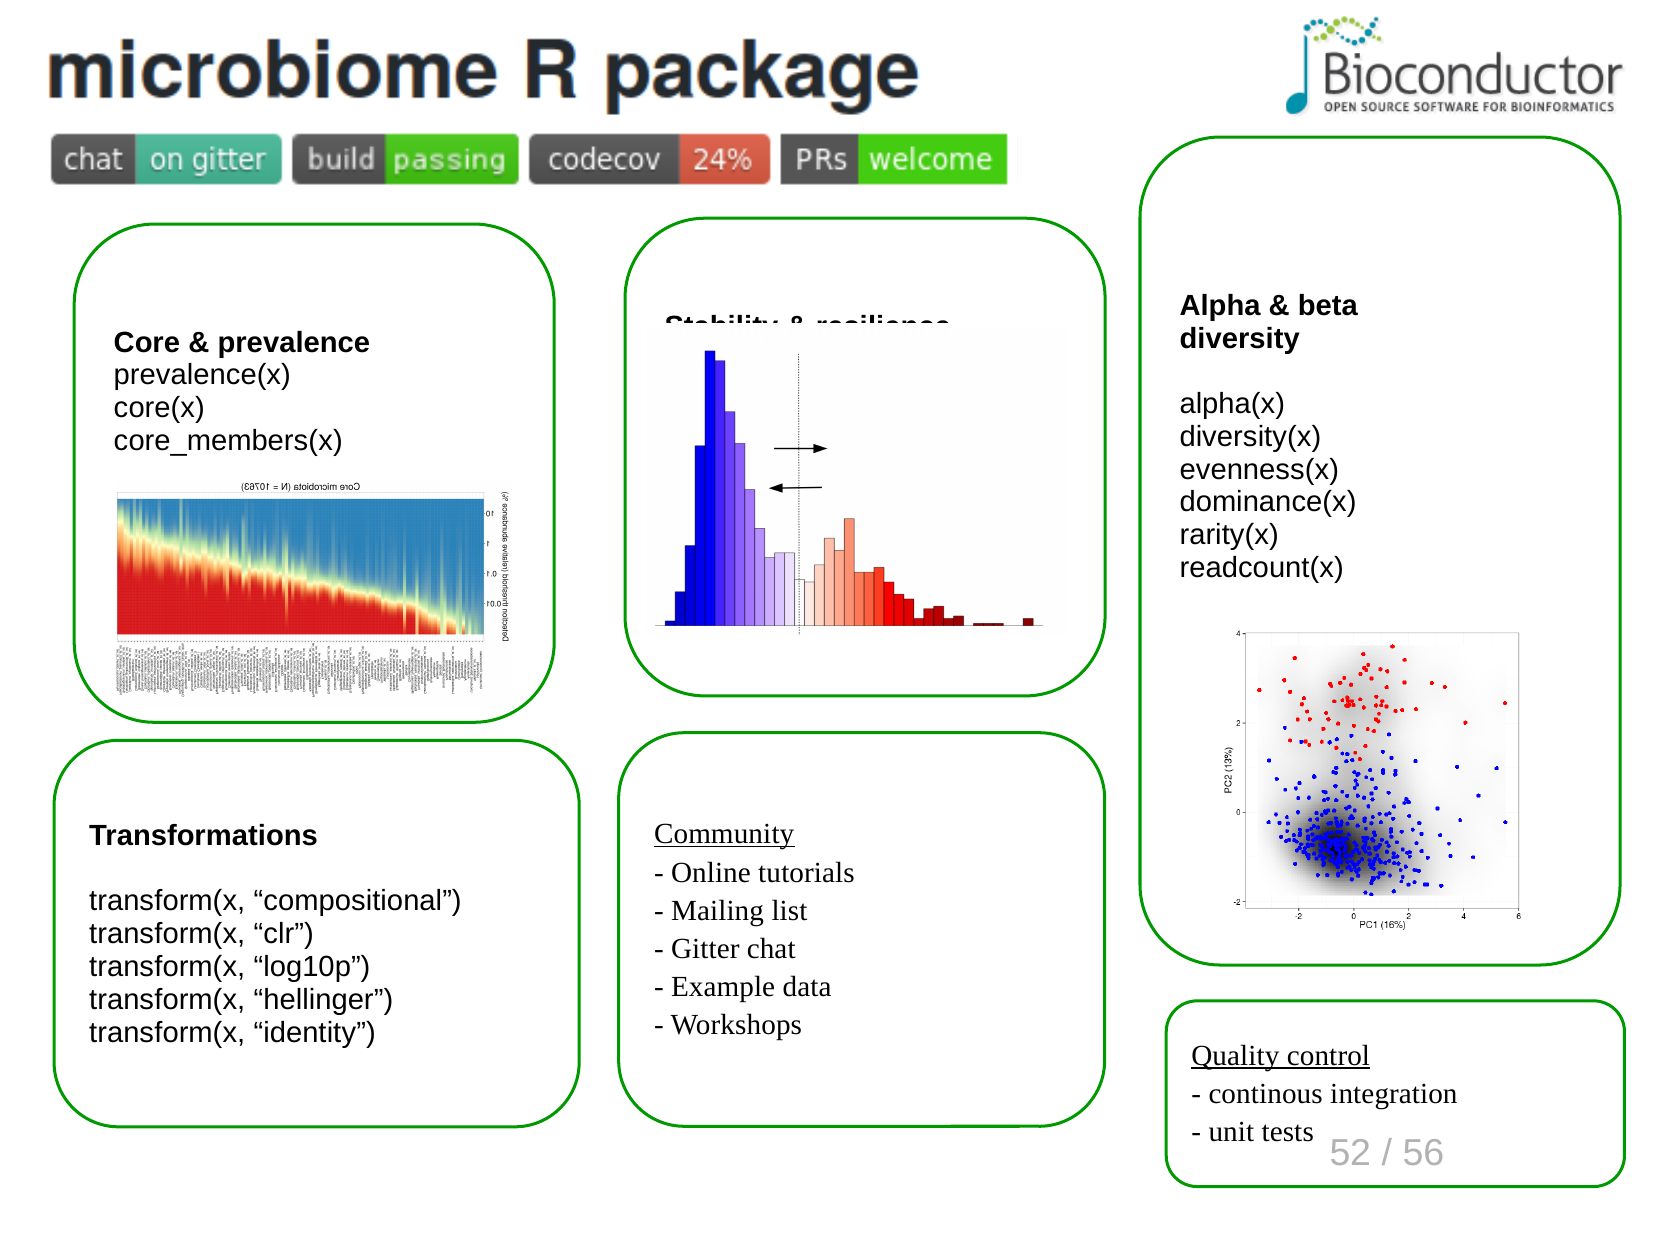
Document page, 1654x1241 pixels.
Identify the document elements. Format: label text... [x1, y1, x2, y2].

text_box Alpha & beta diversity alpha(x) diversity(x) evenness(x) dominance(x) rarity(x) readcount(x) [1140, 137, 1621, 966]
picture [642, 323, 1066, 635]
picture [1217, 623, 1528, 935]
picture [1285, 15, 1627, 118]
picture [115, 481, 511, 708]
text_box Core & prevalence prevalence(x) core(x) core_members(x) [74, 224, 555, 723]
text_box Community - Online tutorials - Mailing list - Gitter chat - Example data - Workshops [618, 732, 1105, 1127]
text_box Stability & resilience [625, 218, 1106, 696]
text_box Transformations transform(x, “compositional”) transform(x, “clr”) transform(x, “log10p”) transform(x, “hellinger”) transform(x, “identity”) [54, 740, 580, 1127]
picture [36, 27, 1018, 194]
text_box Quality control - continous integration - unit tests [1166, 1000, 1625, 1187]
text_box <number> / 56 [1314, 1123, 1654, 1200]
